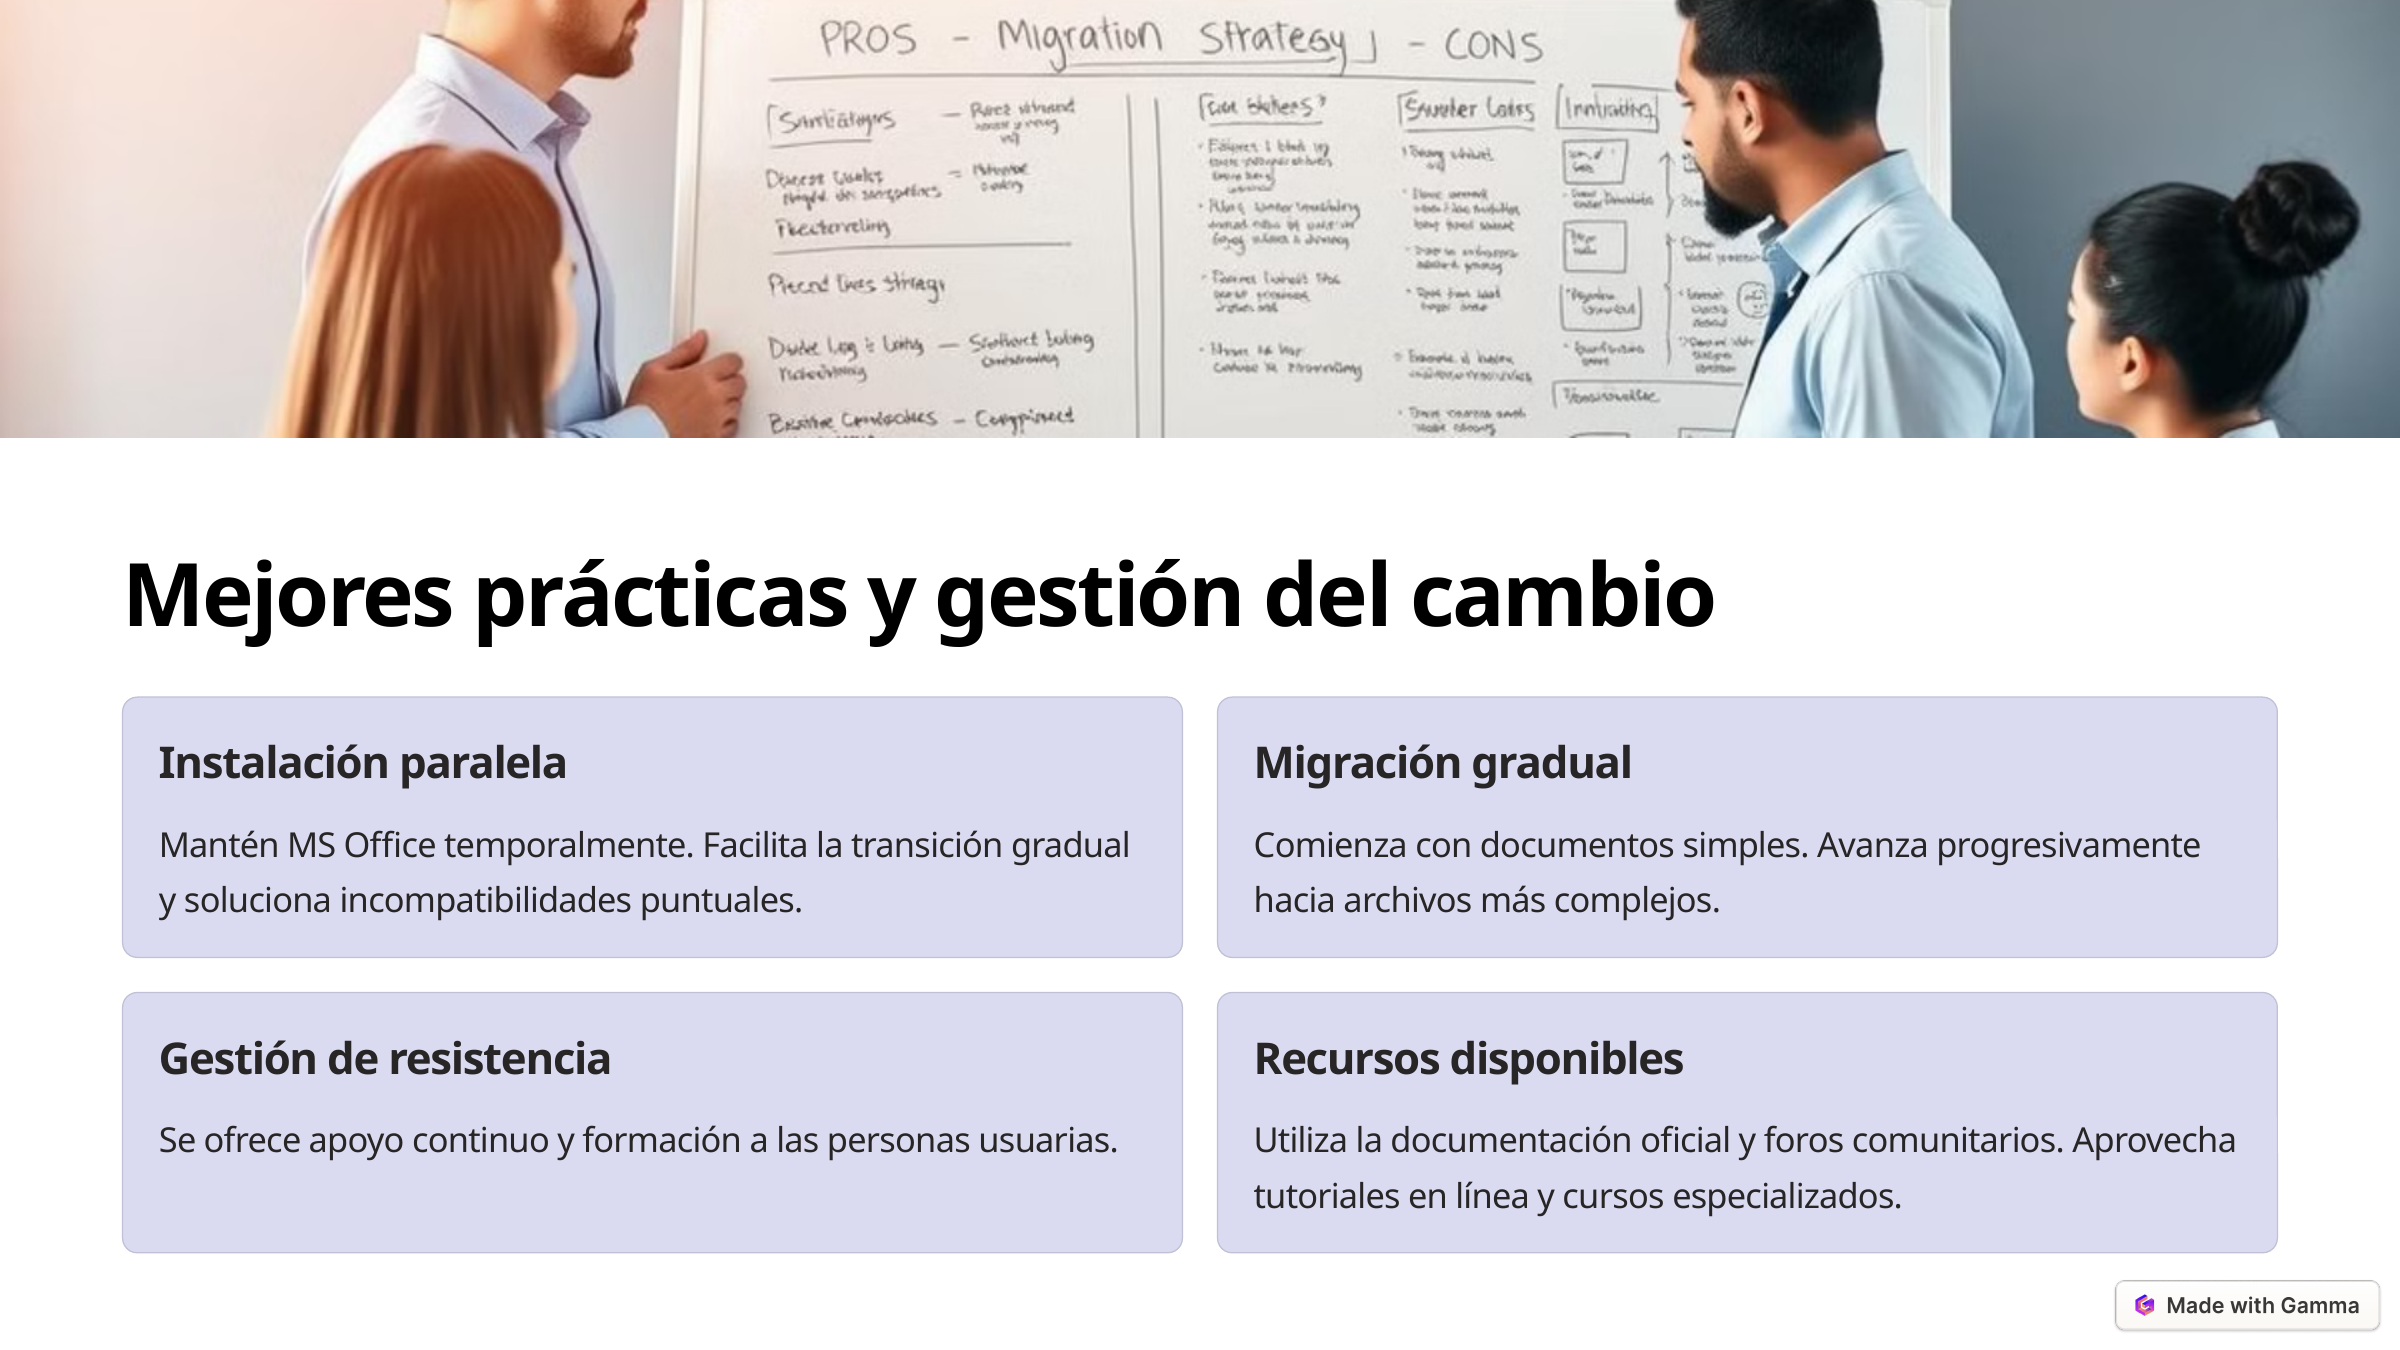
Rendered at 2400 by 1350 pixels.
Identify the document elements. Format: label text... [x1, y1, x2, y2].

text_box Mantén MS Office temporalmente. Facilita la transición gradual y soluciona incompatibilidades puntuales. [158, 809, 1147, 922]
text_box Utiliza la documentación oficial y foros comunitarios. Aprovecha tutoriales en línea y cursos especializados. [1253, 1104, 2242, 1217]
text_box Gestión de resistencia [158, 1028, 606, 1084]
picture [0, 0, 2400, 438]
text_box [1217, 697, 2278, 958]
picture [2106, 1271, 2389, 1339]
text_box Instalación paralela [158, 733, 597, 789]
text_box [122, 992, 1183, 1253]
text_box Comienza con documentos simples. Avanza progresivamente hacia archivos más complejos. [1253, 809, 2242, 922]
text_box Migración gradual [1253, 733, 1692, 789]
text_box [1217, 992, 2278, 1253]
text_box [122, 697, 1183, 958]
text_box Recursos disponibles [1253, 1028, 1692, 1084]
text_box Se ofrece apoyo continuo y formación a las personas usuarias. [158, 1104, 1147, 1217]
text_box Mejores prácticas y gestión del cambio [122, 534, 1693, 645]
